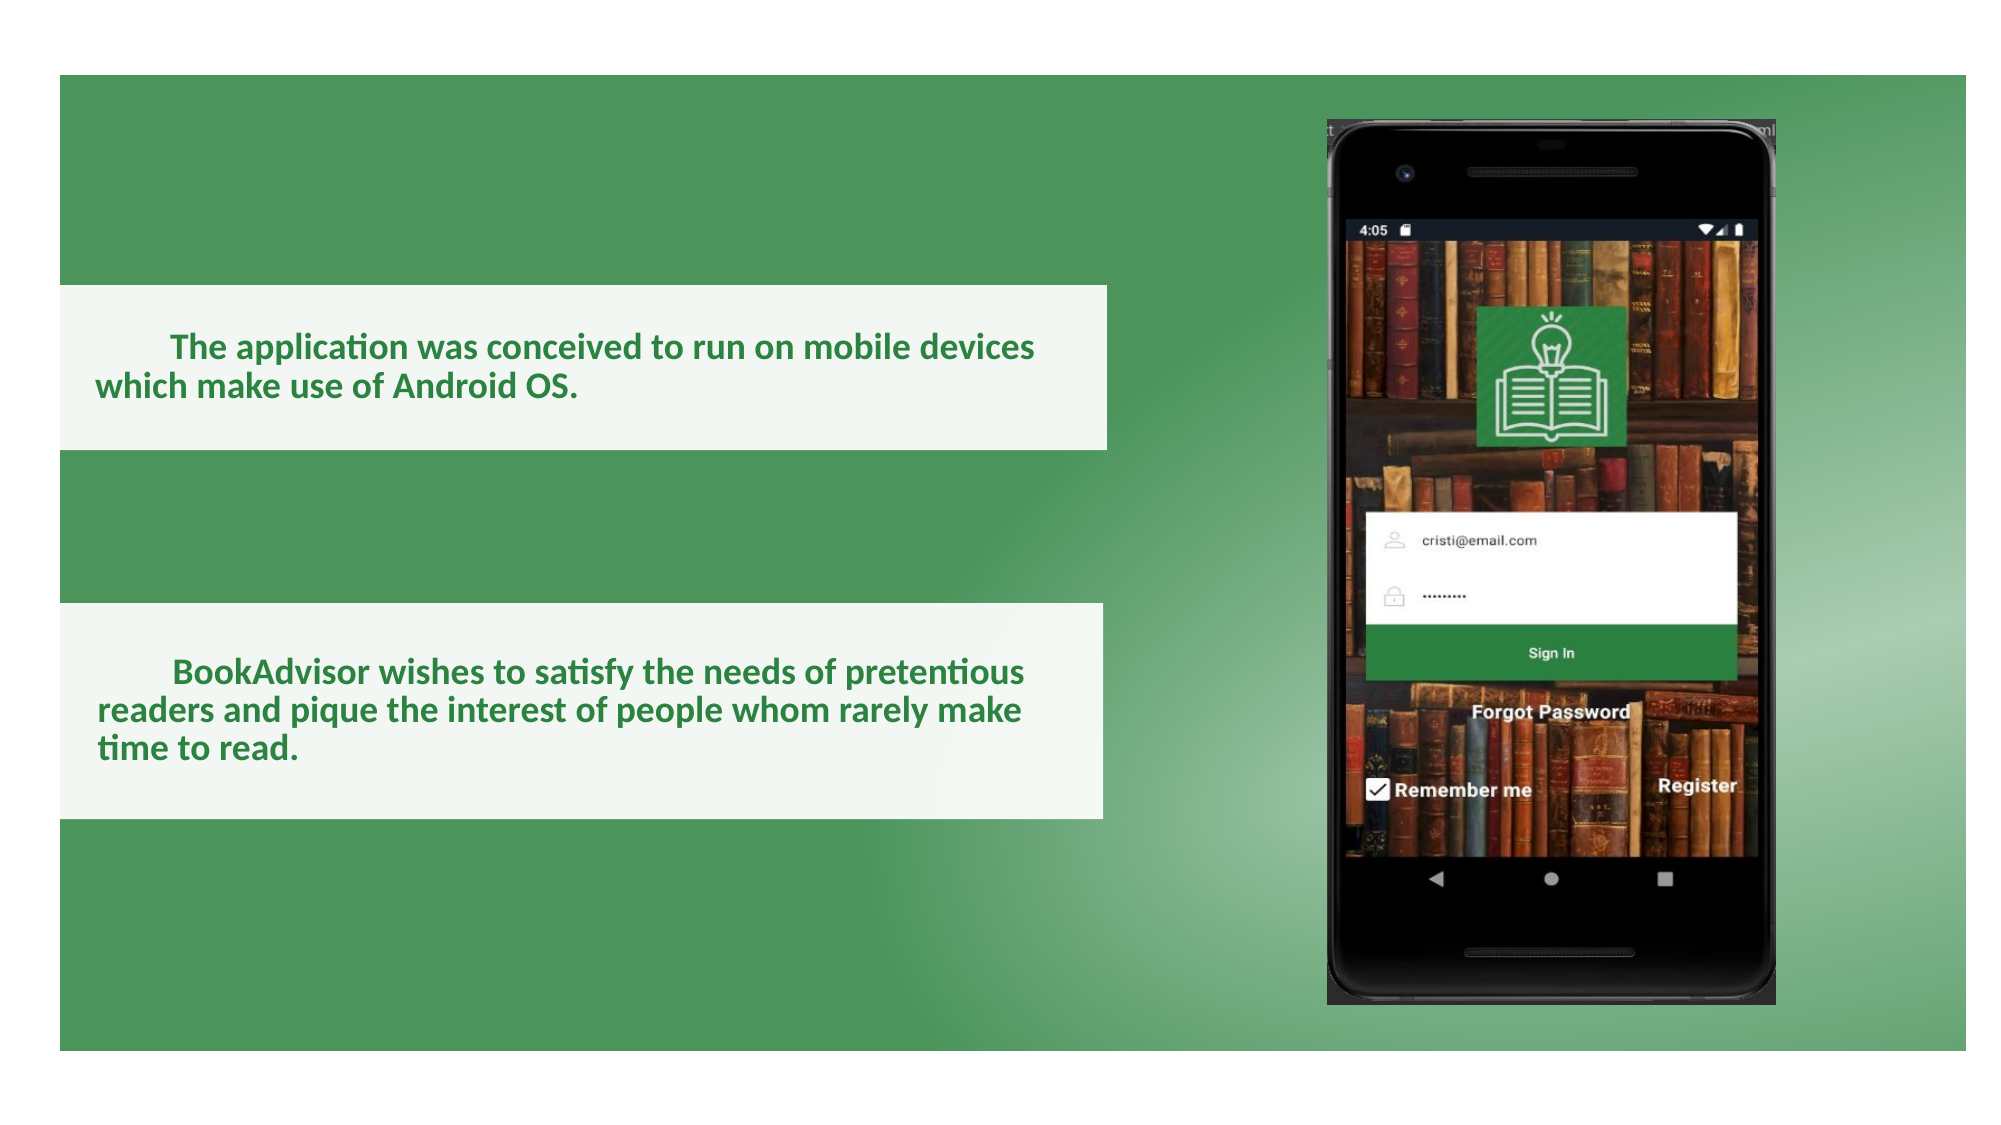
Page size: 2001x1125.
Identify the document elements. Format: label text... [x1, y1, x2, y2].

picture [1327, 119, 1776, 1006]
title BookAdvisor wishes to satisfy the needs of pretentious readers and pique the interest of people whom rarely make time to read. [32, 603, 1104, 820]
title [60, 75, 1966, 1051]
title The application was conceived to run on mobile devices which make use of Android OS. [30, 285, 1107, 451]
